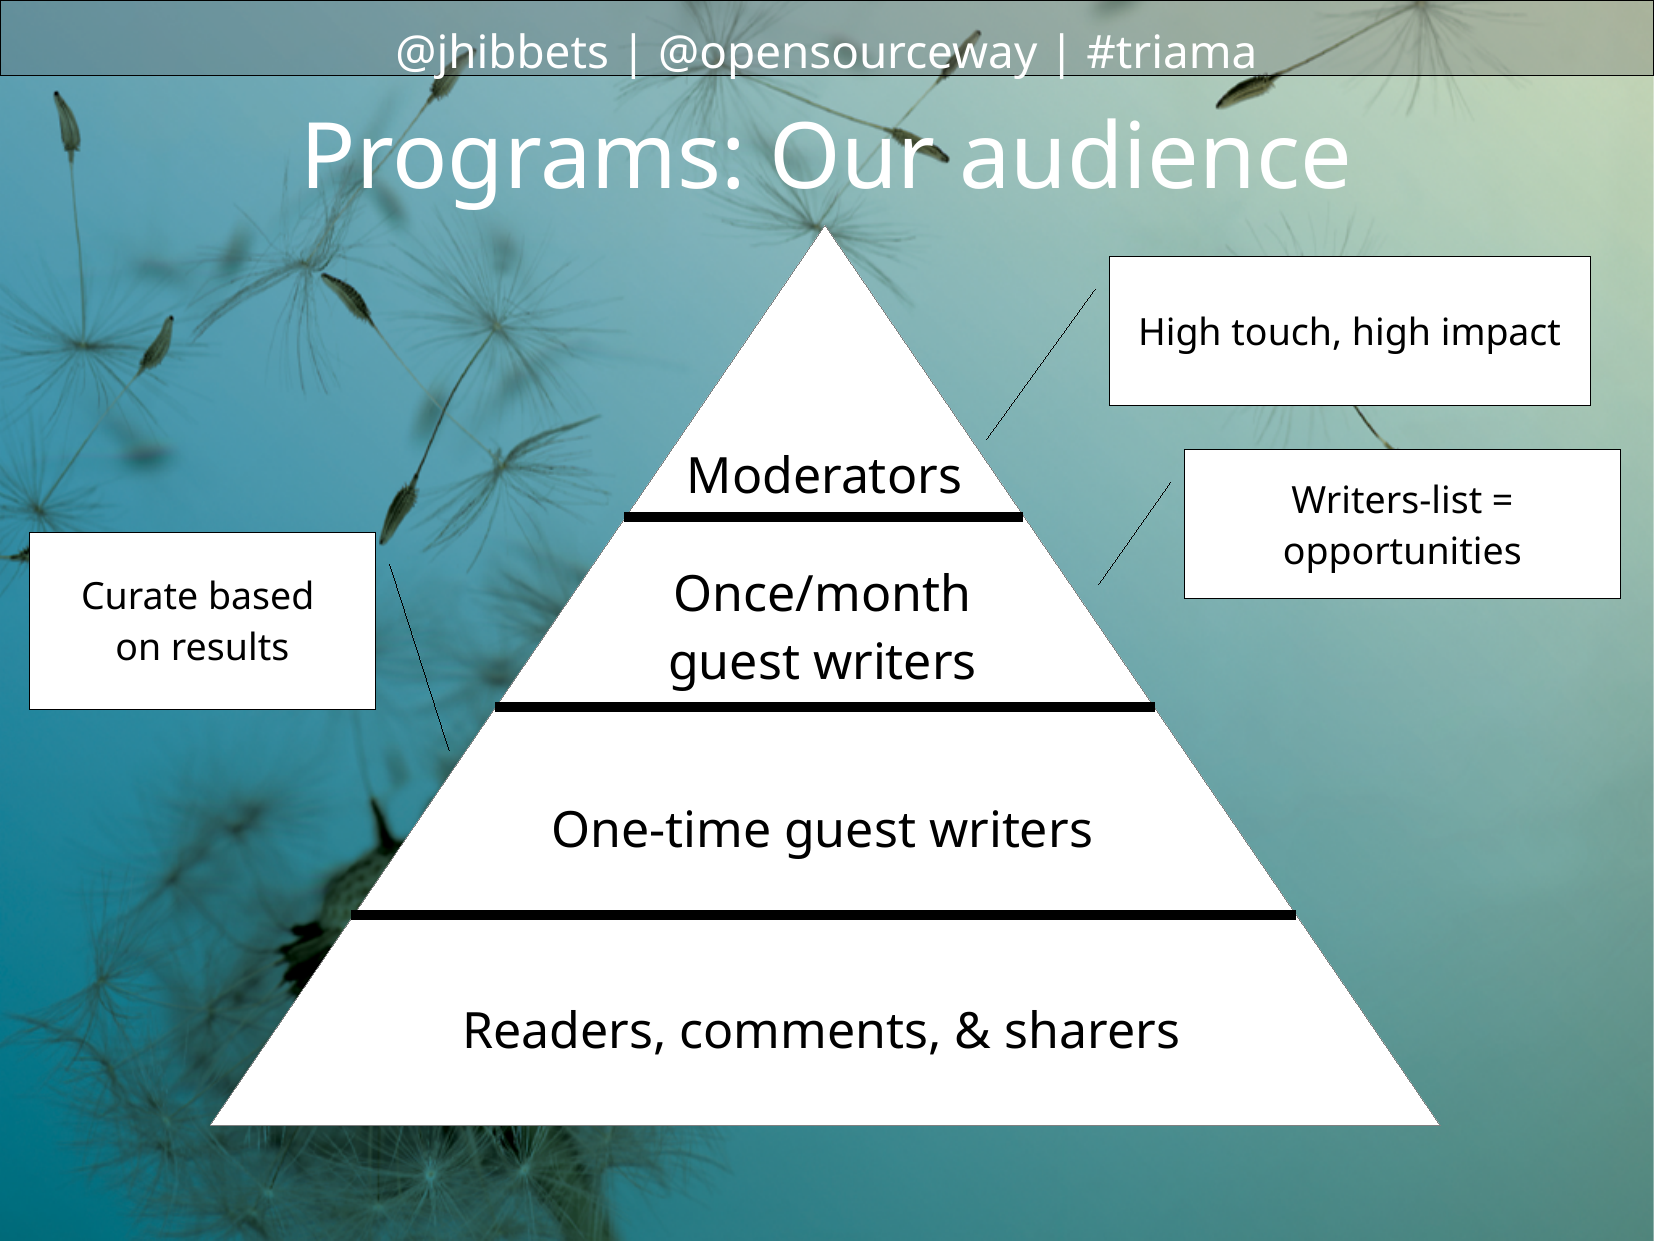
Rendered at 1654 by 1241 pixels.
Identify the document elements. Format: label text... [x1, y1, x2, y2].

text_box Moderators [672, 432, 980, 498]
text_box Curate based on results [30, 532, 375, 709]
title Programs: Our audience [82, 49, 1571, 257]
text_box Writers-list = opportunities [1185, 450, 1620, 599]
text_box Readers, comments, & sharers [447, 987, 1206, 1053]
text_box One-time guest writers [536, 786, 1118, 852]
text_box [210, 914, 1441, 1126]
text_box [683, 225, 967, 432]
text_box High touch, high impact [1110, 256, 1590, 405]
text_box [356, 707, 1294, 910]
text_box Once/month guest writers [653, 550, 1001, 666]
text_box [628, 448, 1022, 512]
picture [0, 76, 1654, 1241]
text_box [499, 514, 1151, 702]
